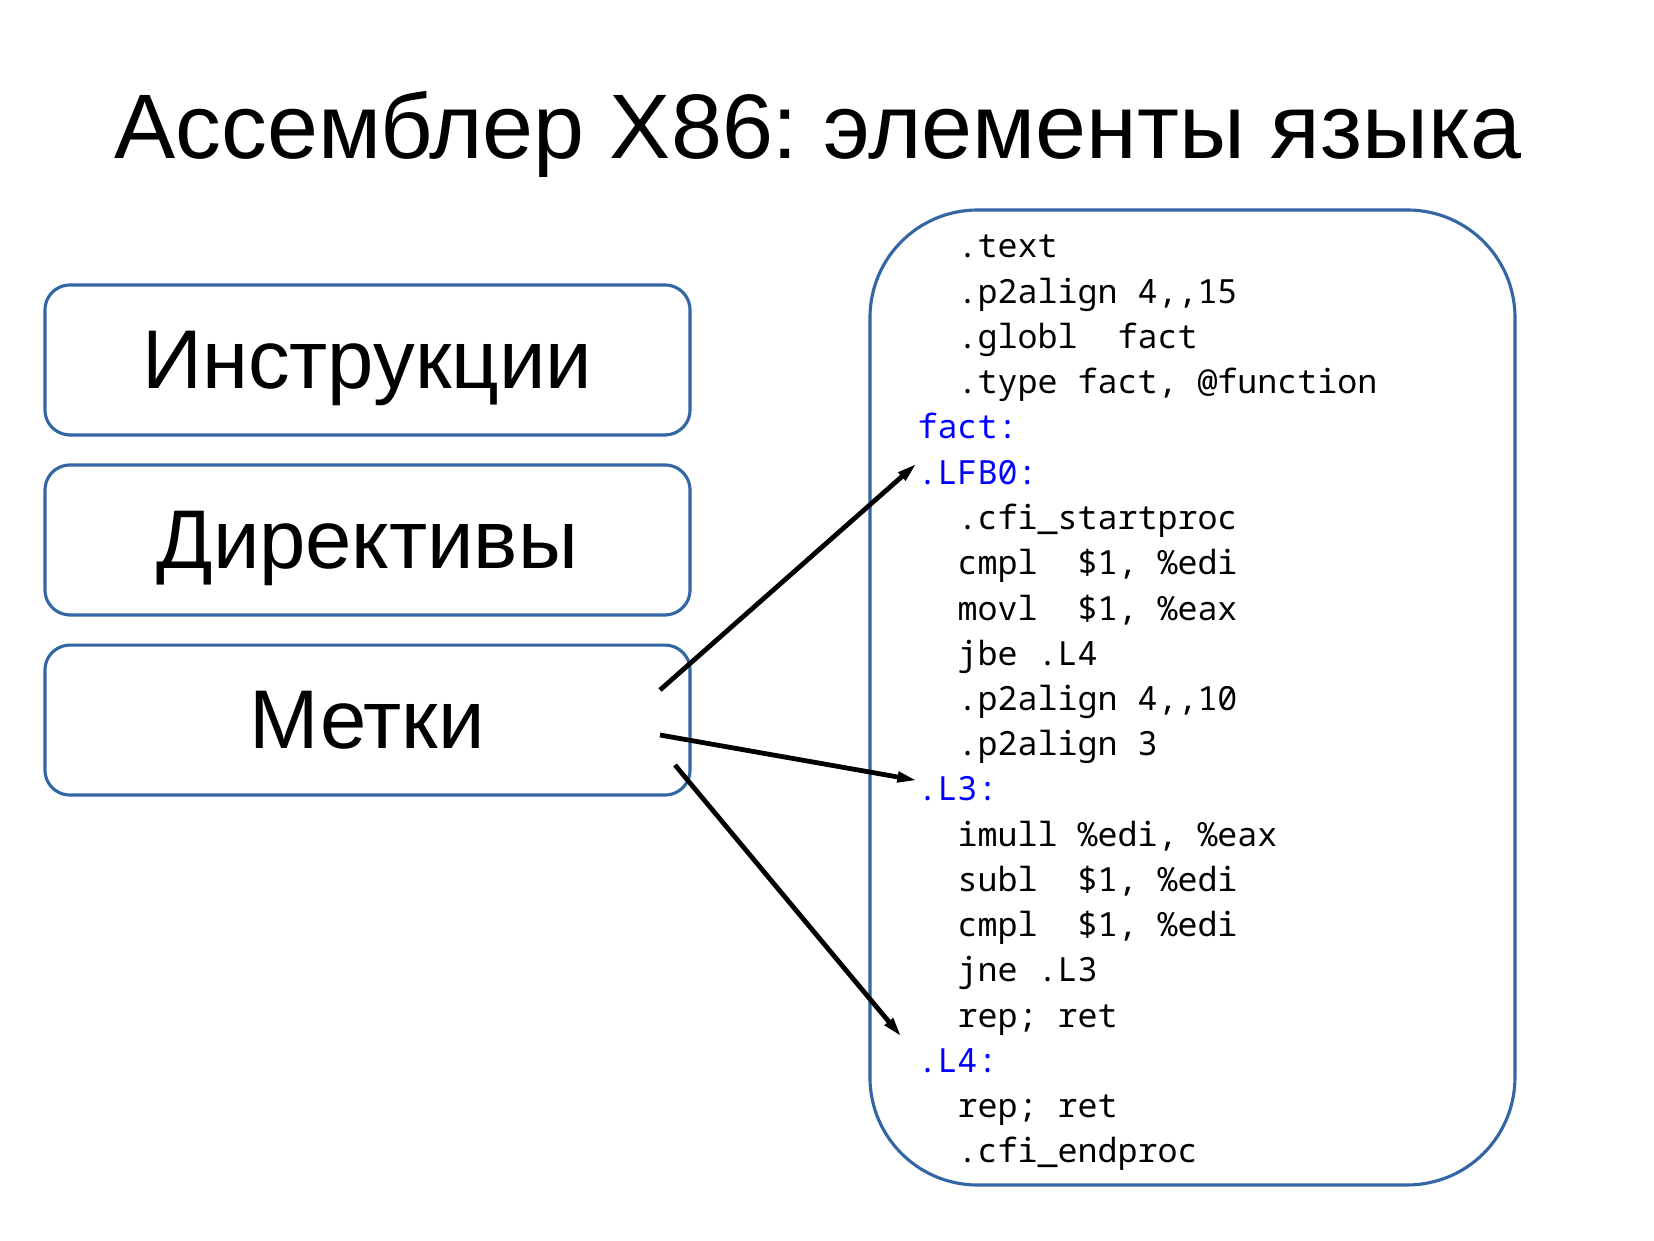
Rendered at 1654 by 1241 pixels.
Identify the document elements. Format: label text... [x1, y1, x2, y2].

text_box .text .p2align 4,,15 .globl fact .type fact, @function fact: .LFB0: .cfi_startproc cmpl $1, %edi movl $1, %eax jbe .L4 .p2align 4,,10 .p2align 3 .L3: imull %edi, %eax subl $1, %edi cmpl $1, %edi jne .L3 rep; ret .L4: rep; ret .cfi_endproc [870, 210, 1516, 1186]
text_box Директивы [45, 465, 691, 615]
text_box Метки [45, 645, 691, 796]
text_box Инструкции [45, 285, 691, 435]
title Ассемблер X86: элементы языка [75, 17, 1564, 226]
